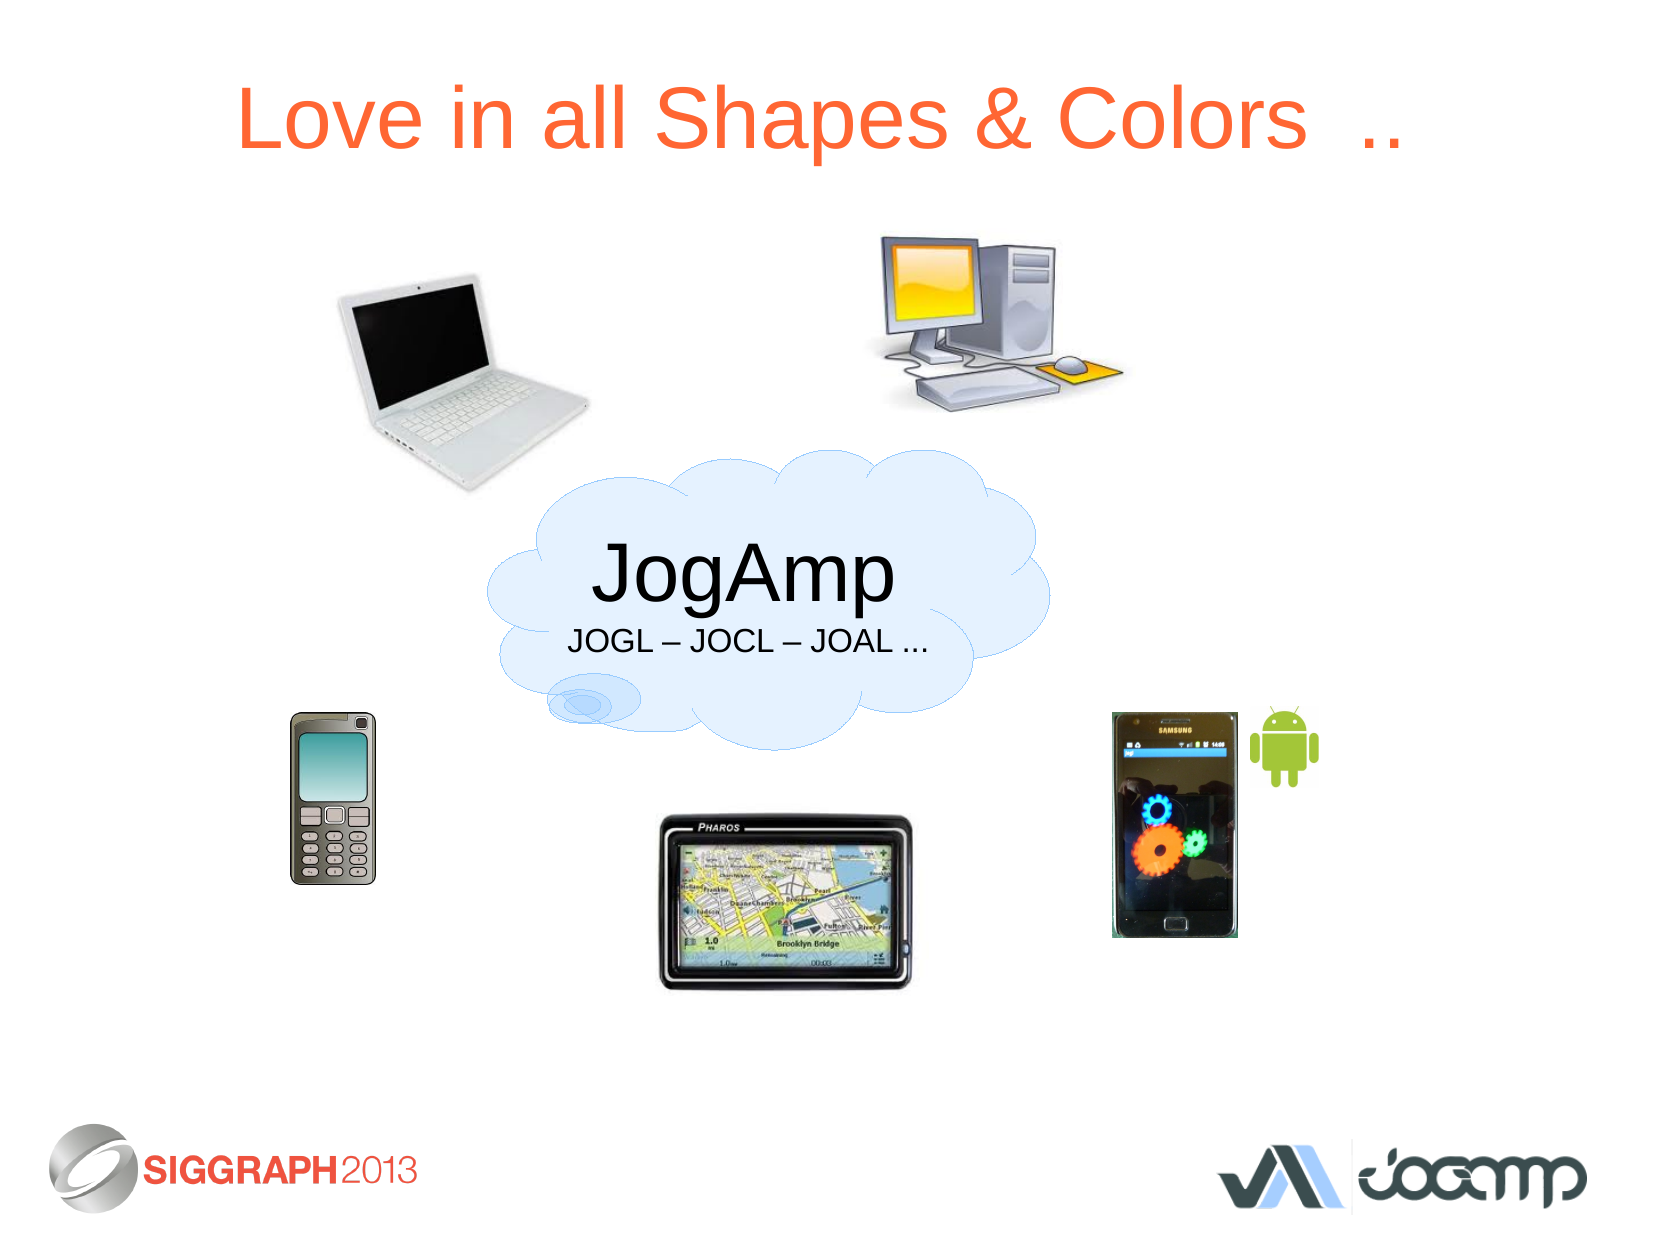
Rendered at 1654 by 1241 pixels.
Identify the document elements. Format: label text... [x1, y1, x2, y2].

title Love in all Shapes & Colors .. [68, 49, 1576, 188]
picture [1215, 1139, 1587, 1215]
picture [637, 795, 938, 1013]
picture [290, 712, 376, 885]
text_box JogAmp JOGL – JOCL – JOAL ... [487, 450, 1051, 751]
picture [862, 212, 1136, 413]
picture [1112, 712, 1238, 938]
picture [1250, 706, 1319, 788]
picture [45, 1122, 421, 1215]
picture [327, 262, 601, 502]
